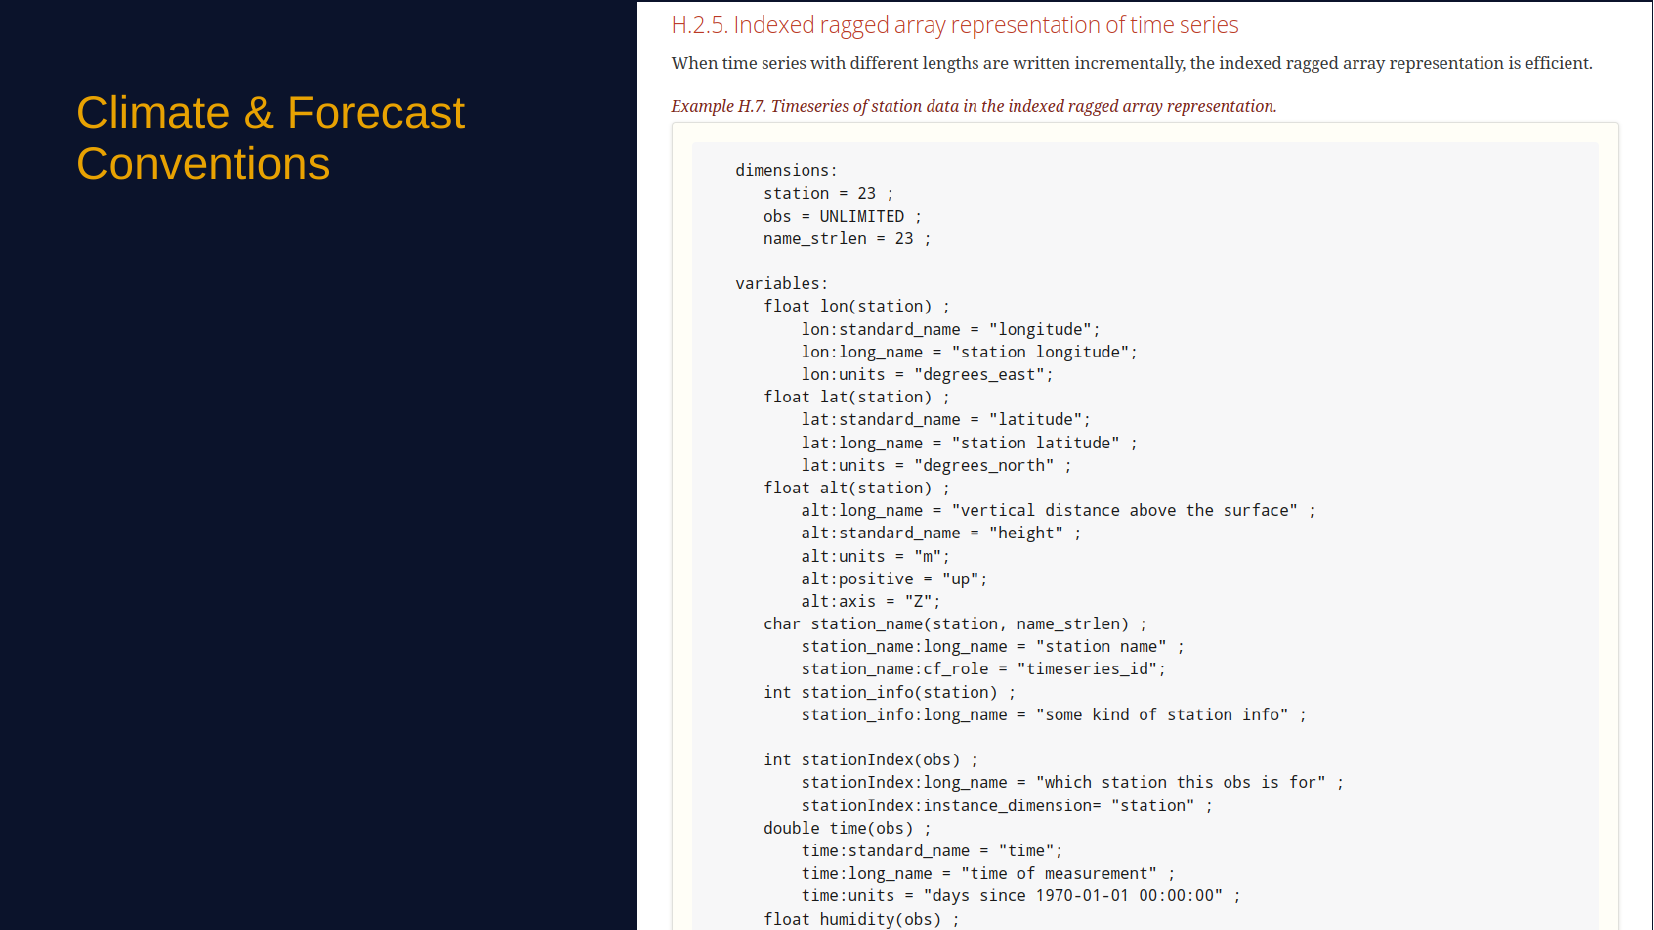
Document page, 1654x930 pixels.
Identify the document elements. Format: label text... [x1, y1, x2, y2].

text_box Climate & Forecast Conventions [61, 79, 494, 226]
picture [637, 2, 1652, 930]
